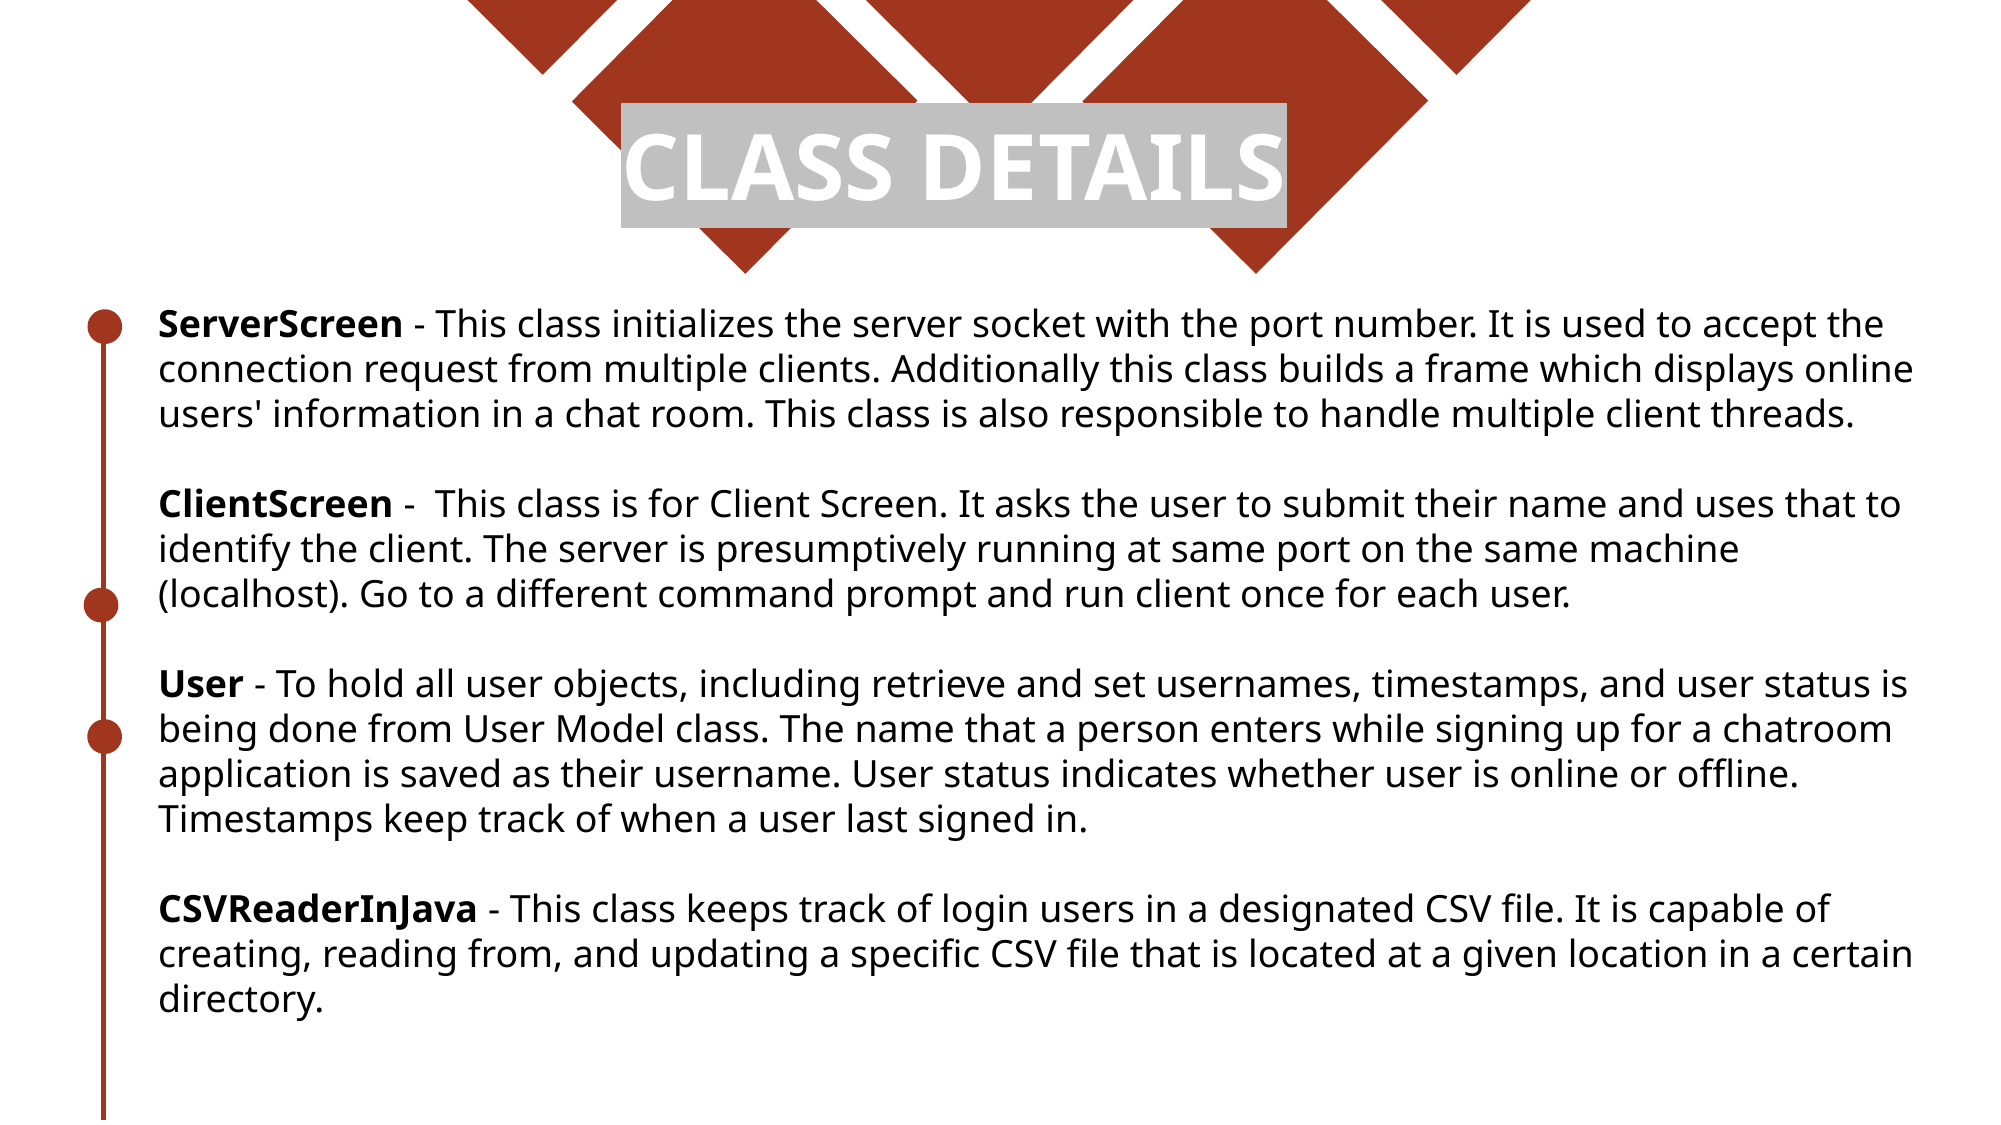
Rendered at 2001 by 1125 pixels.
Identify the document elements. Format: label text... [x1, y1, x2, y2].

text_box [83, 587, 119, 623]
text_box ServerScreen - This class initializes the server socket with the port number. It is used to accept the connection request from multiple clients. Additionally this class builds a frame which displays online users' information in a chat room. This class is also responsible to handle multiple client threads. ClientScreen - This class is for Client Screen. It asks the user to submit their name and uses that to identify the client. The server is presumptively running at same port on the same machine (localhost). Go to a different command prompt and run client once for each user. User - To hold all user objects, including retrieve and set usernames, timestamps, and user status is being done from User Model class. The name that a person enters while signing up for a chatroom application is saved as their username. User status indicates whether user is online or offline. Timestamps keep track of when a user last signed in. CSVReaderInJava - This class keeps track of login users in a designated CSV file. It is capable of creating, reading from, and updating a specific CSV file that is located at a given location in a certain directory. [143, 292, 1948, 1125]
title CLASS DETAILS [34, 59, 1874, 283]
text_box [87, 719, 122, 754]
